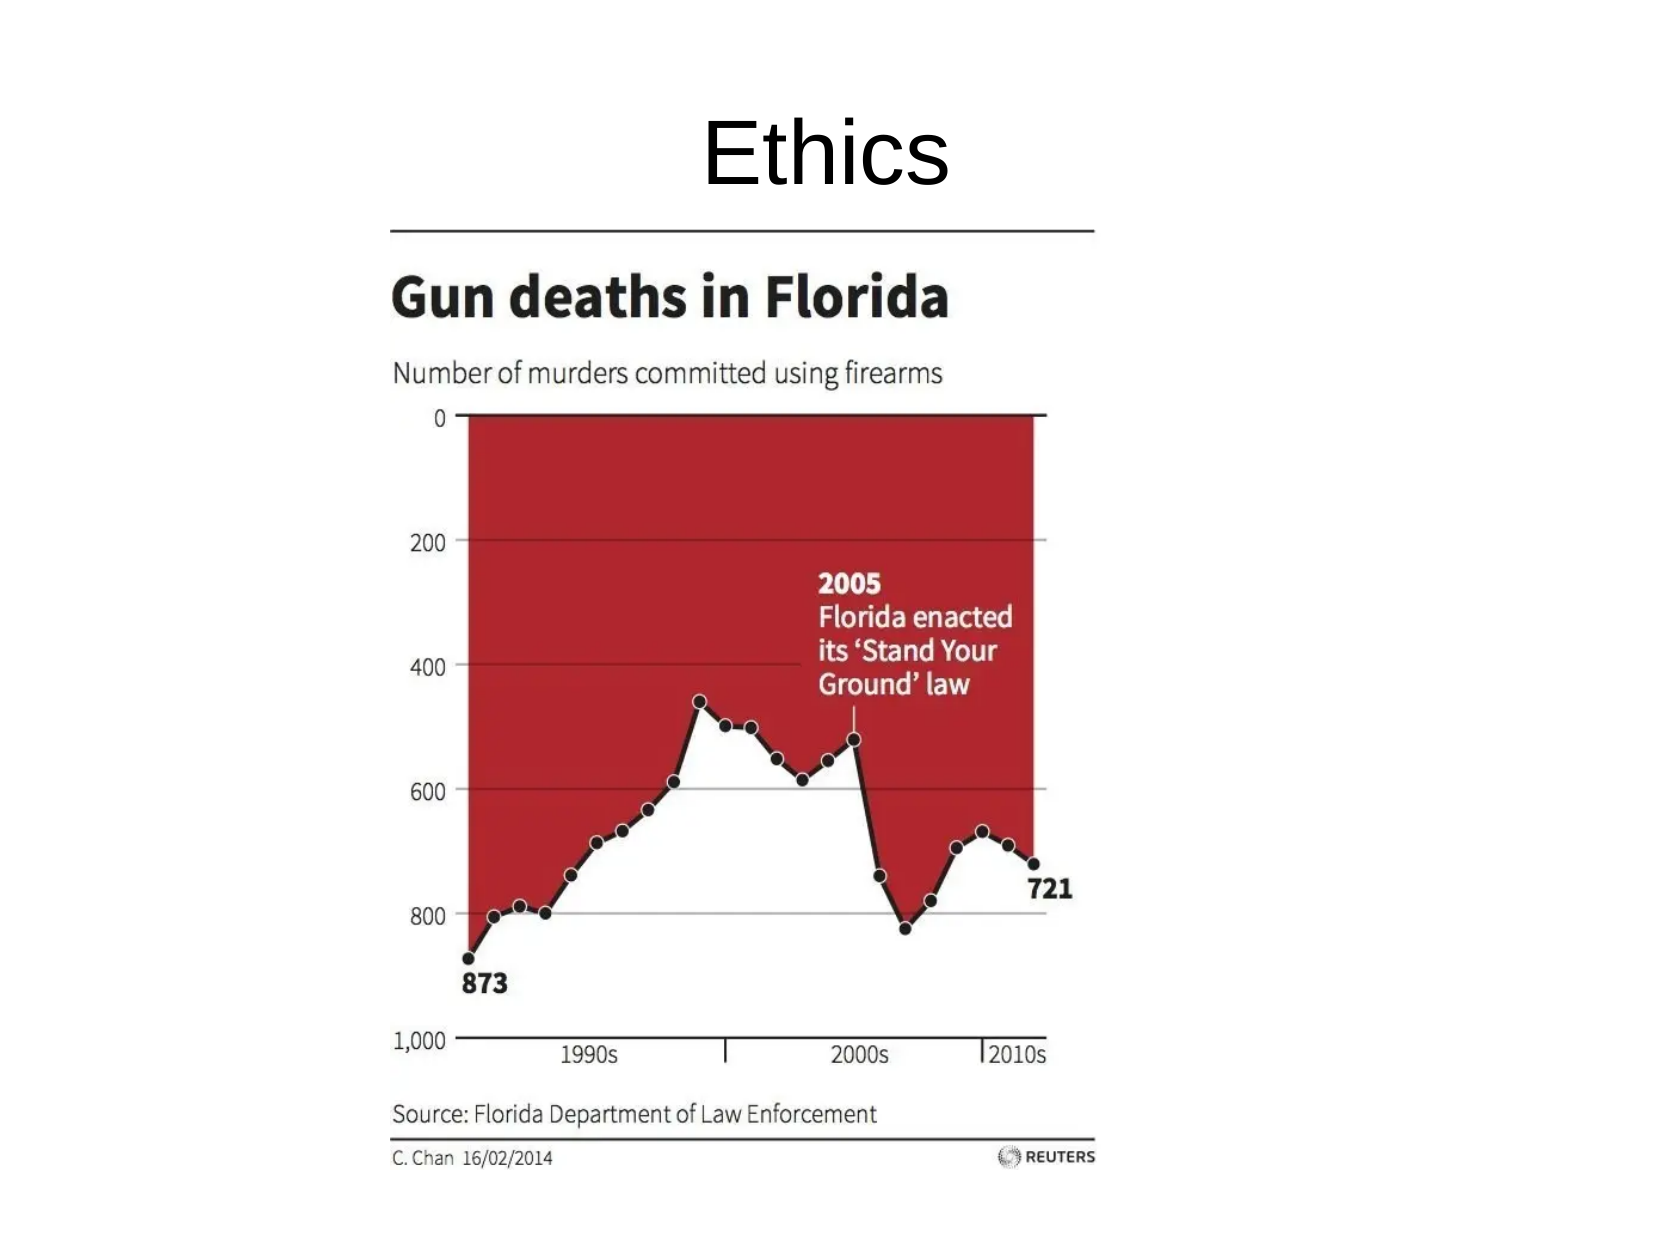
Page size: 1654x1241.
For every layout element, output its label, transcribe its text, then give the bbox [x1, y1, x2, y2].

title Ethics [82, 49, 1571, 257]
picture [390, 229, 1111, 1171]
